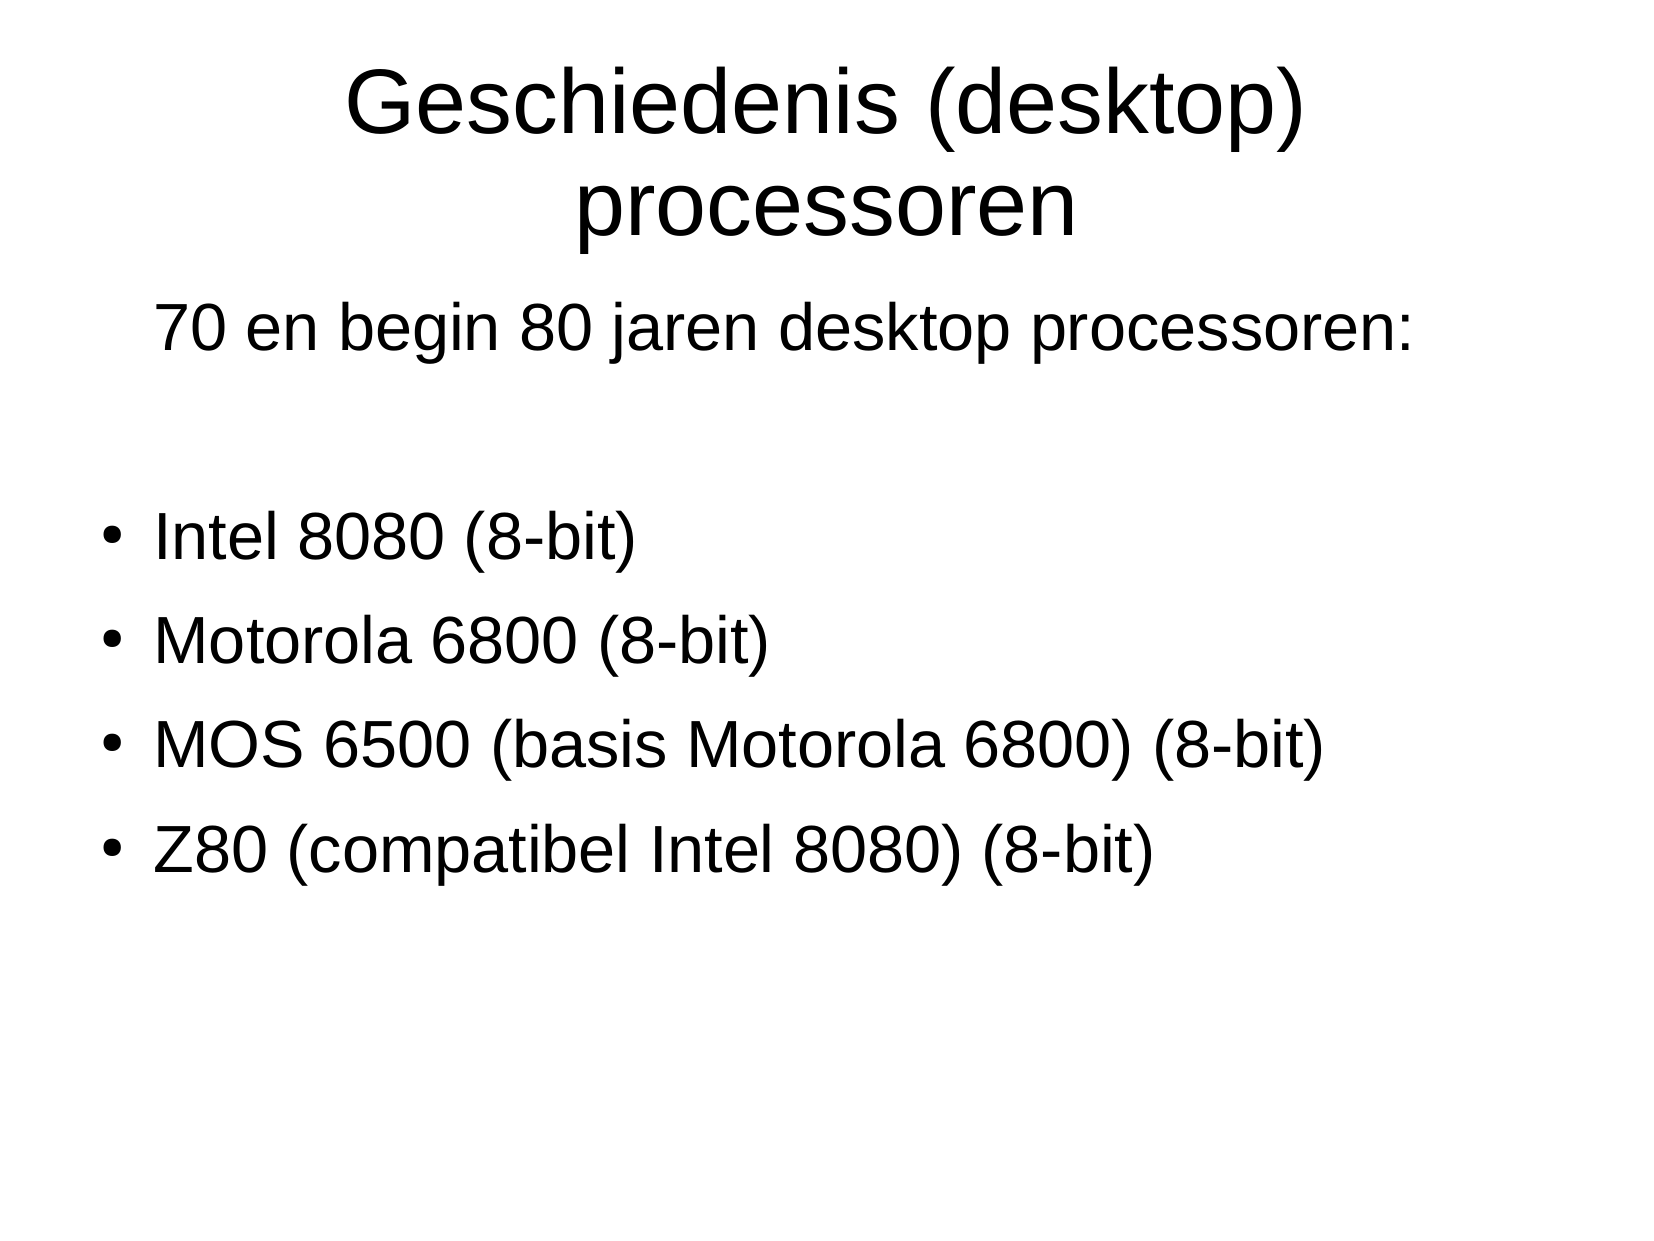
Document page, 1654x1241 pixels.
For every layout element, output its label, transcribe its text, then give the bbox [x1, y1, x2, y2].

list 70 en begin 80 jaren desktop processoren: Intel 8080 (8-bit) Motorola 6800 (8-bit) MOS 6500 (basis Motorola 6800) (8-bit) Z80 (compatibel Intel 8080) (8-bit) [82, 290, 1571, 1010]
title Geschiedenis (desktop) processoren [82, 49, 1571, 257]
